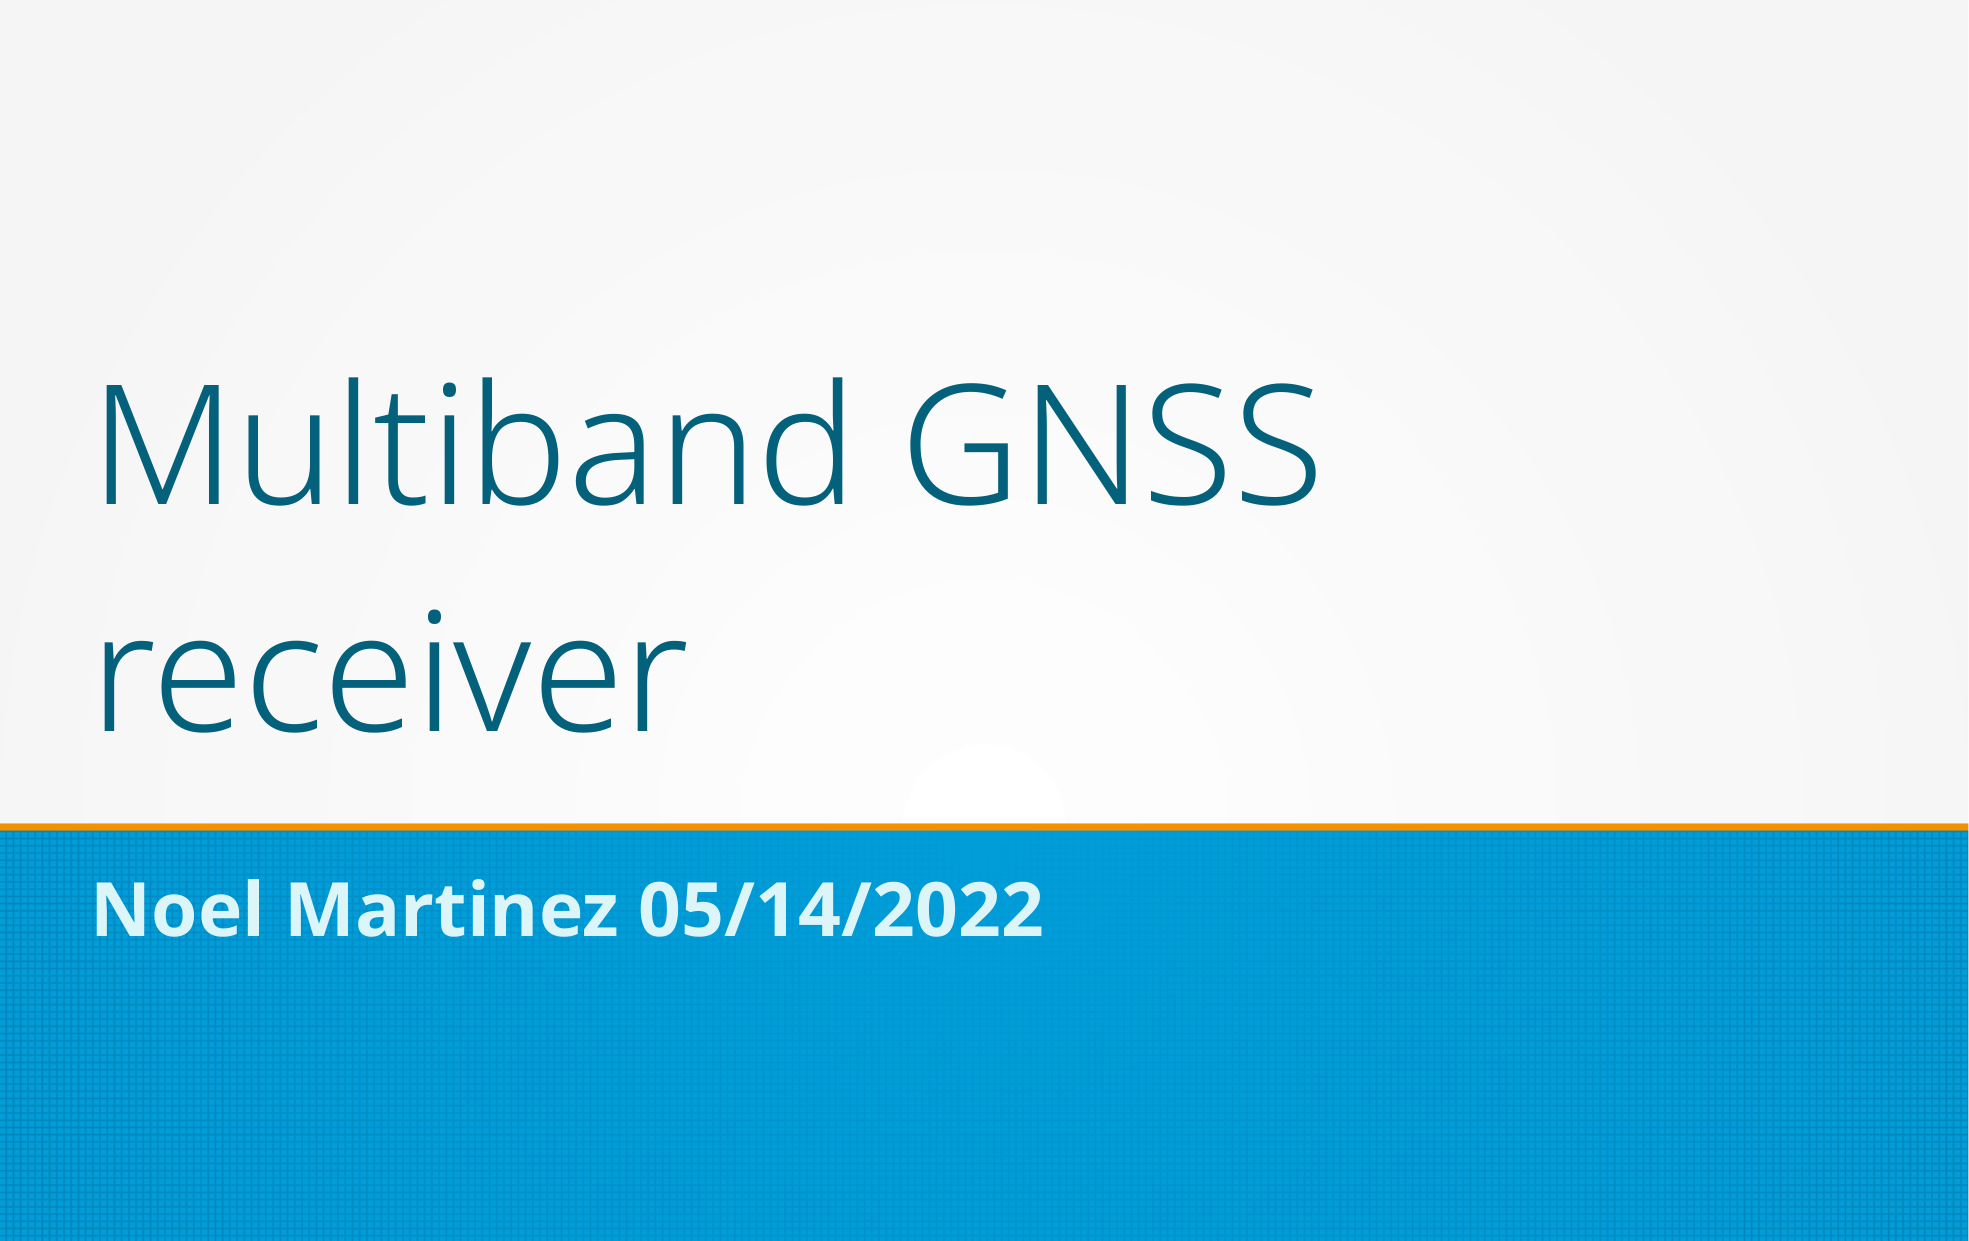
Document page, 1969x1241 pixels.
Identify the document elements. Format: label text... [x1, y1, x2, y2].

picture [0, 0, 1969, 830]
subtitle Noel Martinez 05/14/2022 [90, 855, 1861, 1111]
title Multiband GNSS receiver [90, 49, 1862, 781]
